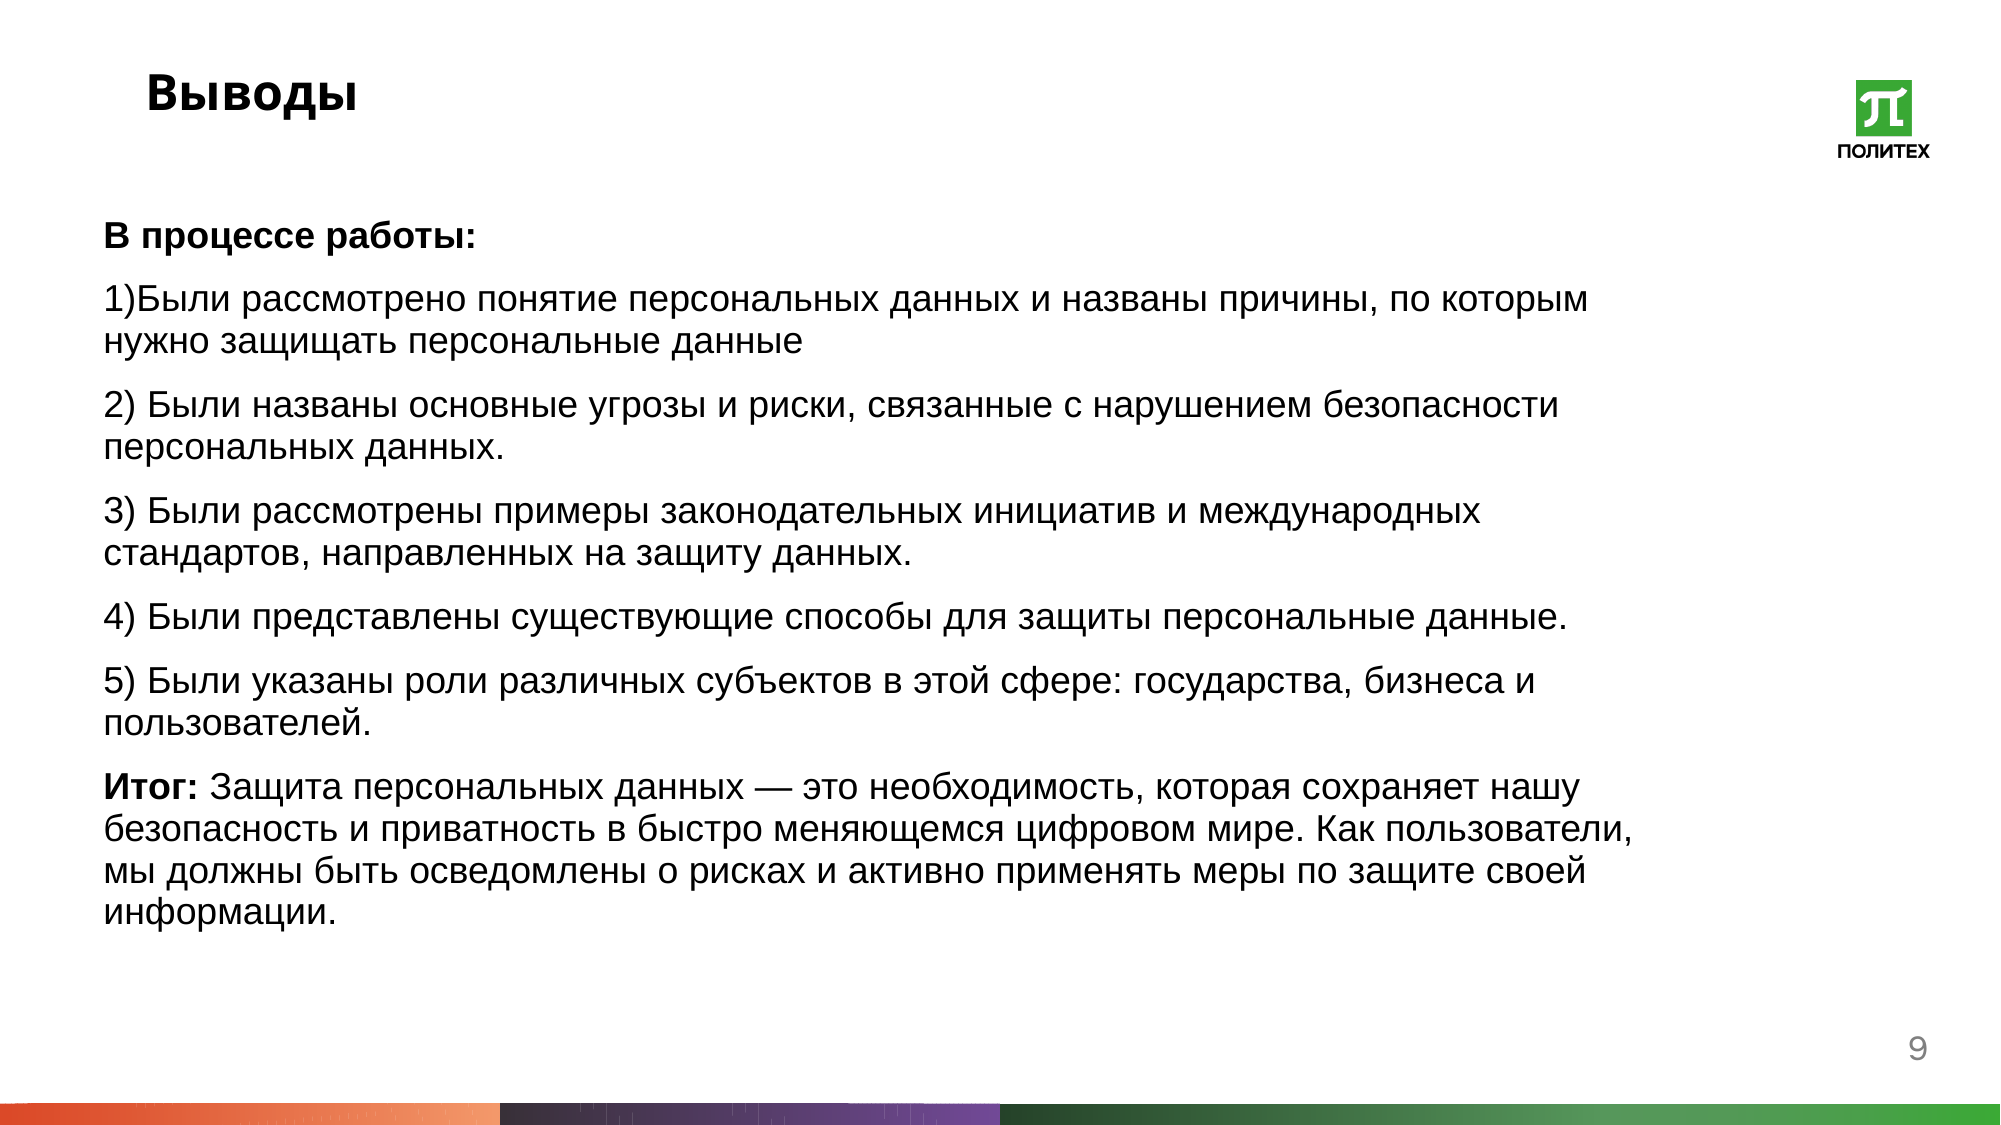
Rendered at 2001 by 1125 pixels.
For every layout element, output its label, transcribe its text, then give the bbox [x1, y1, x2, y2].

text_box В процессе работы: 1)Были рассмотрено понятие персональных данных и названы причины, по которым нужно защищать персональные данные 2) Были названы основные угрозы и риски, связанные с нарушением безопасности персональных данных. 3) Были рассмотрены примеры законодательных инициатив и международных стандартов, направленных на защиту данных. 4) Были представлены существующие способы для защиты персональные данные. 5) Были указаны роли различных субъектов в этой сфере: государства, бизнеса и пользователей. Итог: Защита персональных данных — это необходимость, которая сохраняет нашу безопасность и приватность в быстро меняющемся цифровом мире. Как пользователи, мы должны быть осведомлены о рисках и активно применять меры по защите своей информации. [88, 206, 1684, 1005]
text_box Выводы [130, 60, 1612, 160]
slide_number <номер> [1493, 1018, 1944, 1079]
picture [1838, 80, 1930, 158]
